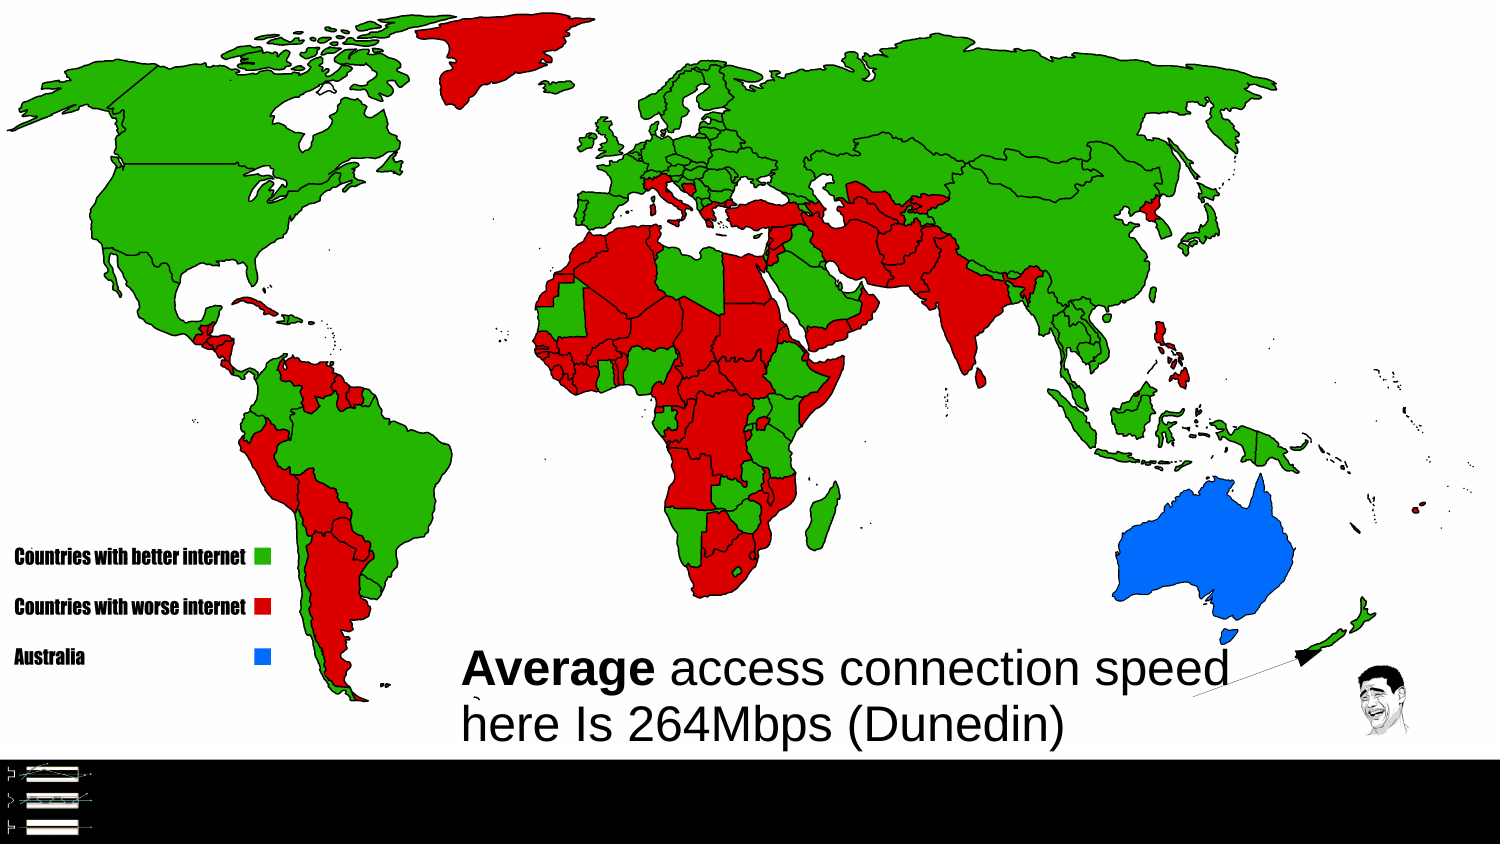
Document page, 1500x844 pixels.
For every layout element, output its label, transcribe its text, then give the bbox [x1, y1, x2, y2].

picture [0, 0, 1500, 745]
title Average access connection speed here Is 264Mbps (Dunedin) [460, 625, 1288, 767]
picture [5, 761, 95, 837]
